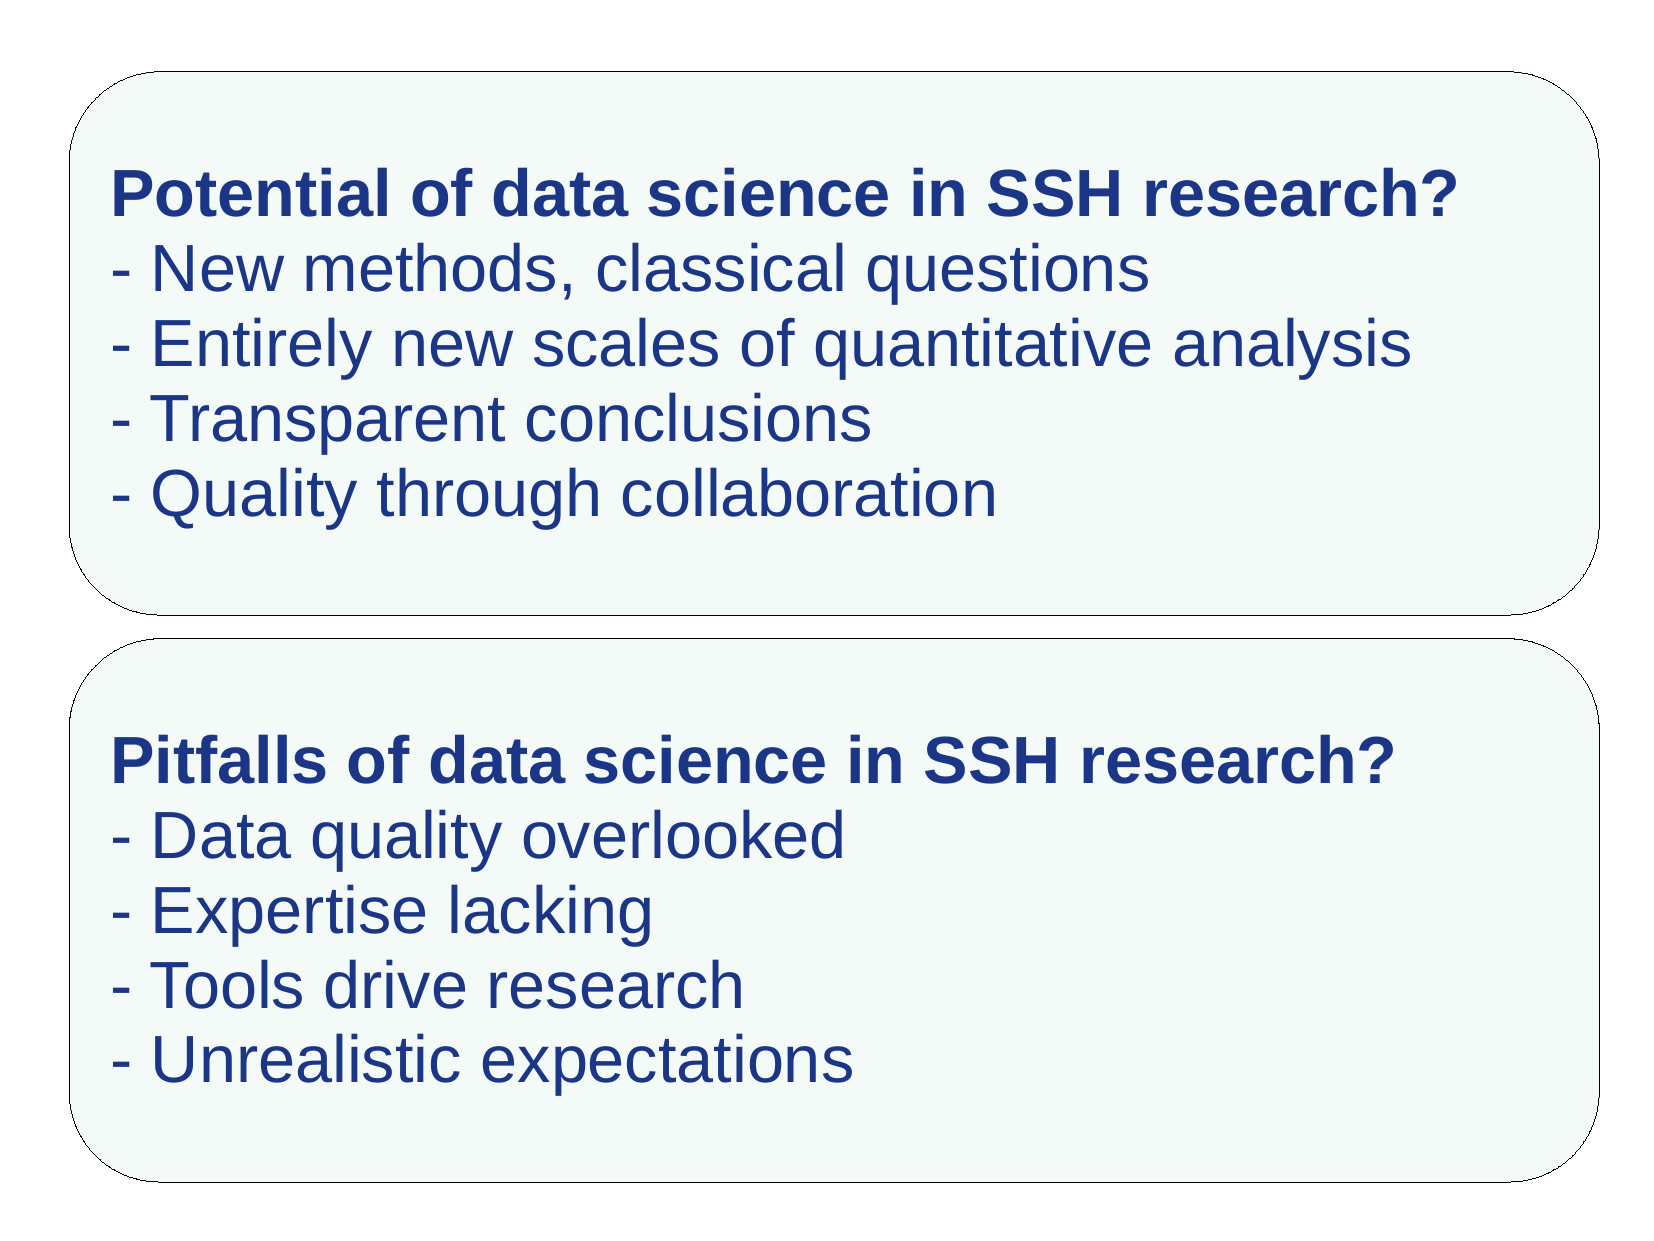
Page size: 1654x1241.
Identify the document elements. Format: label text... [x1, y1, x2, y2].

text_box Potential of data science in SSH research? - New methods, classical questions - Entirely new scales of quantitative analysis - Transparent conclusions - Quality through collaboration [69, 71, 1600, 616]
text_box Pitfalls of data science in SSH research? - Data quality overlooked - Expertise lacking - Tools drive research - Unrealistic expectations [69, 638, 1600, 1183]
